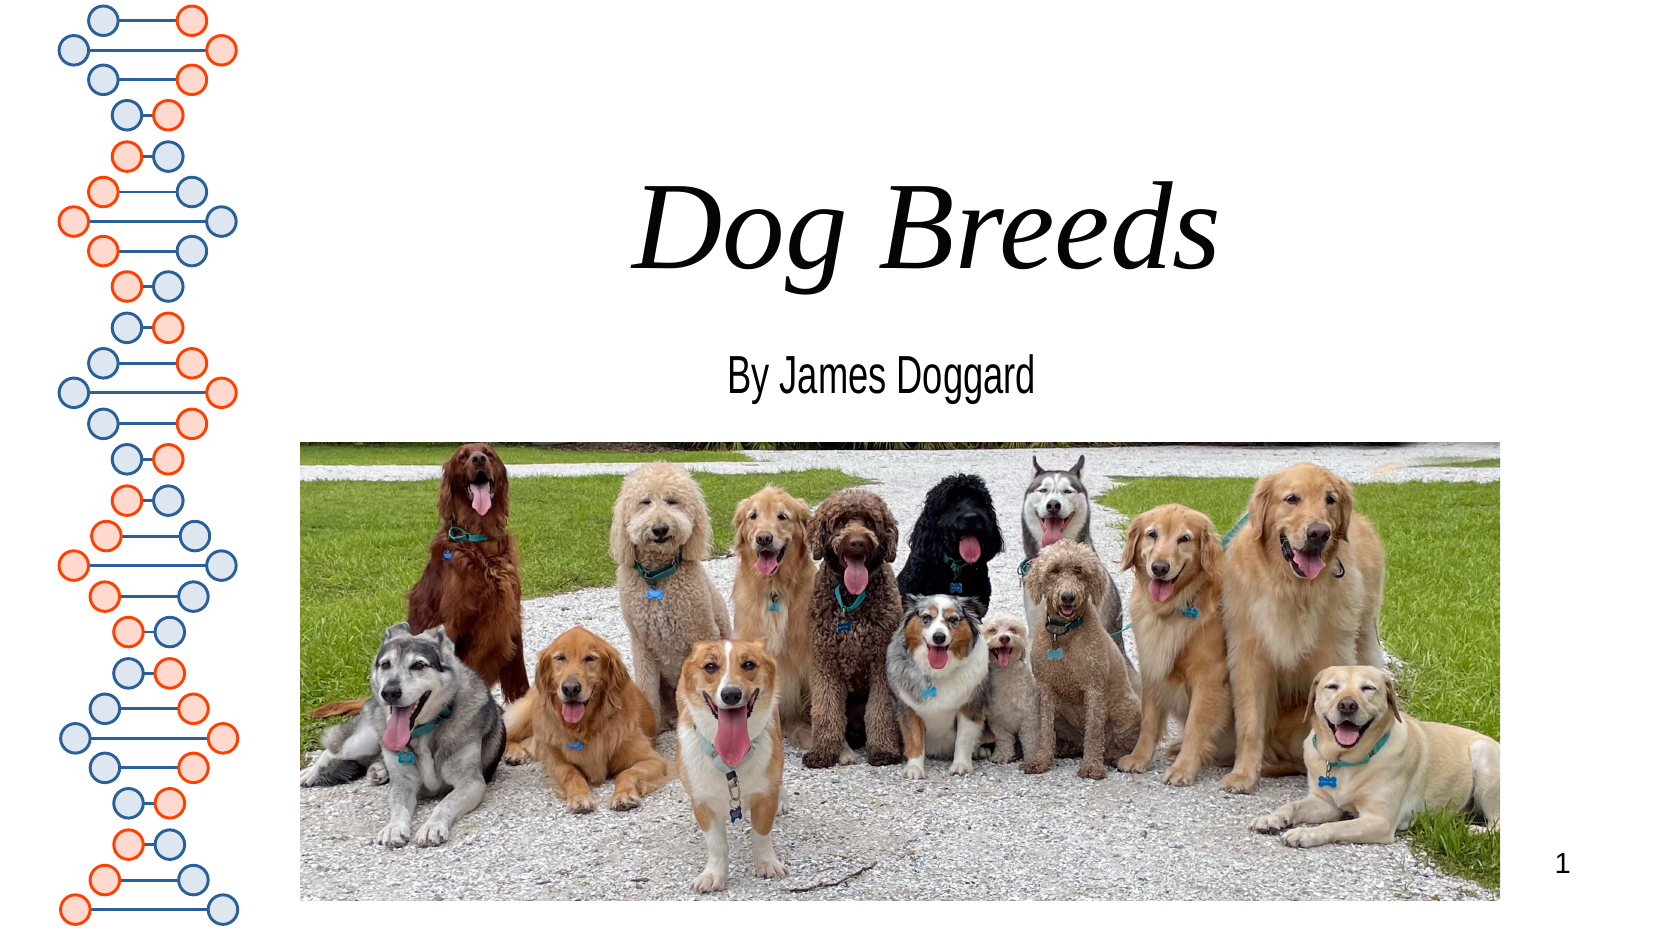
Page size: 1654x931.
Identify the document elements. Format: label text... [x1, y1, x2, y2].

picture [300, 442, 1501, 901]
title Dog Breeds [262, 150, 1592, 304]
text_box By James Doggard [712, 337, 1051, 413]
